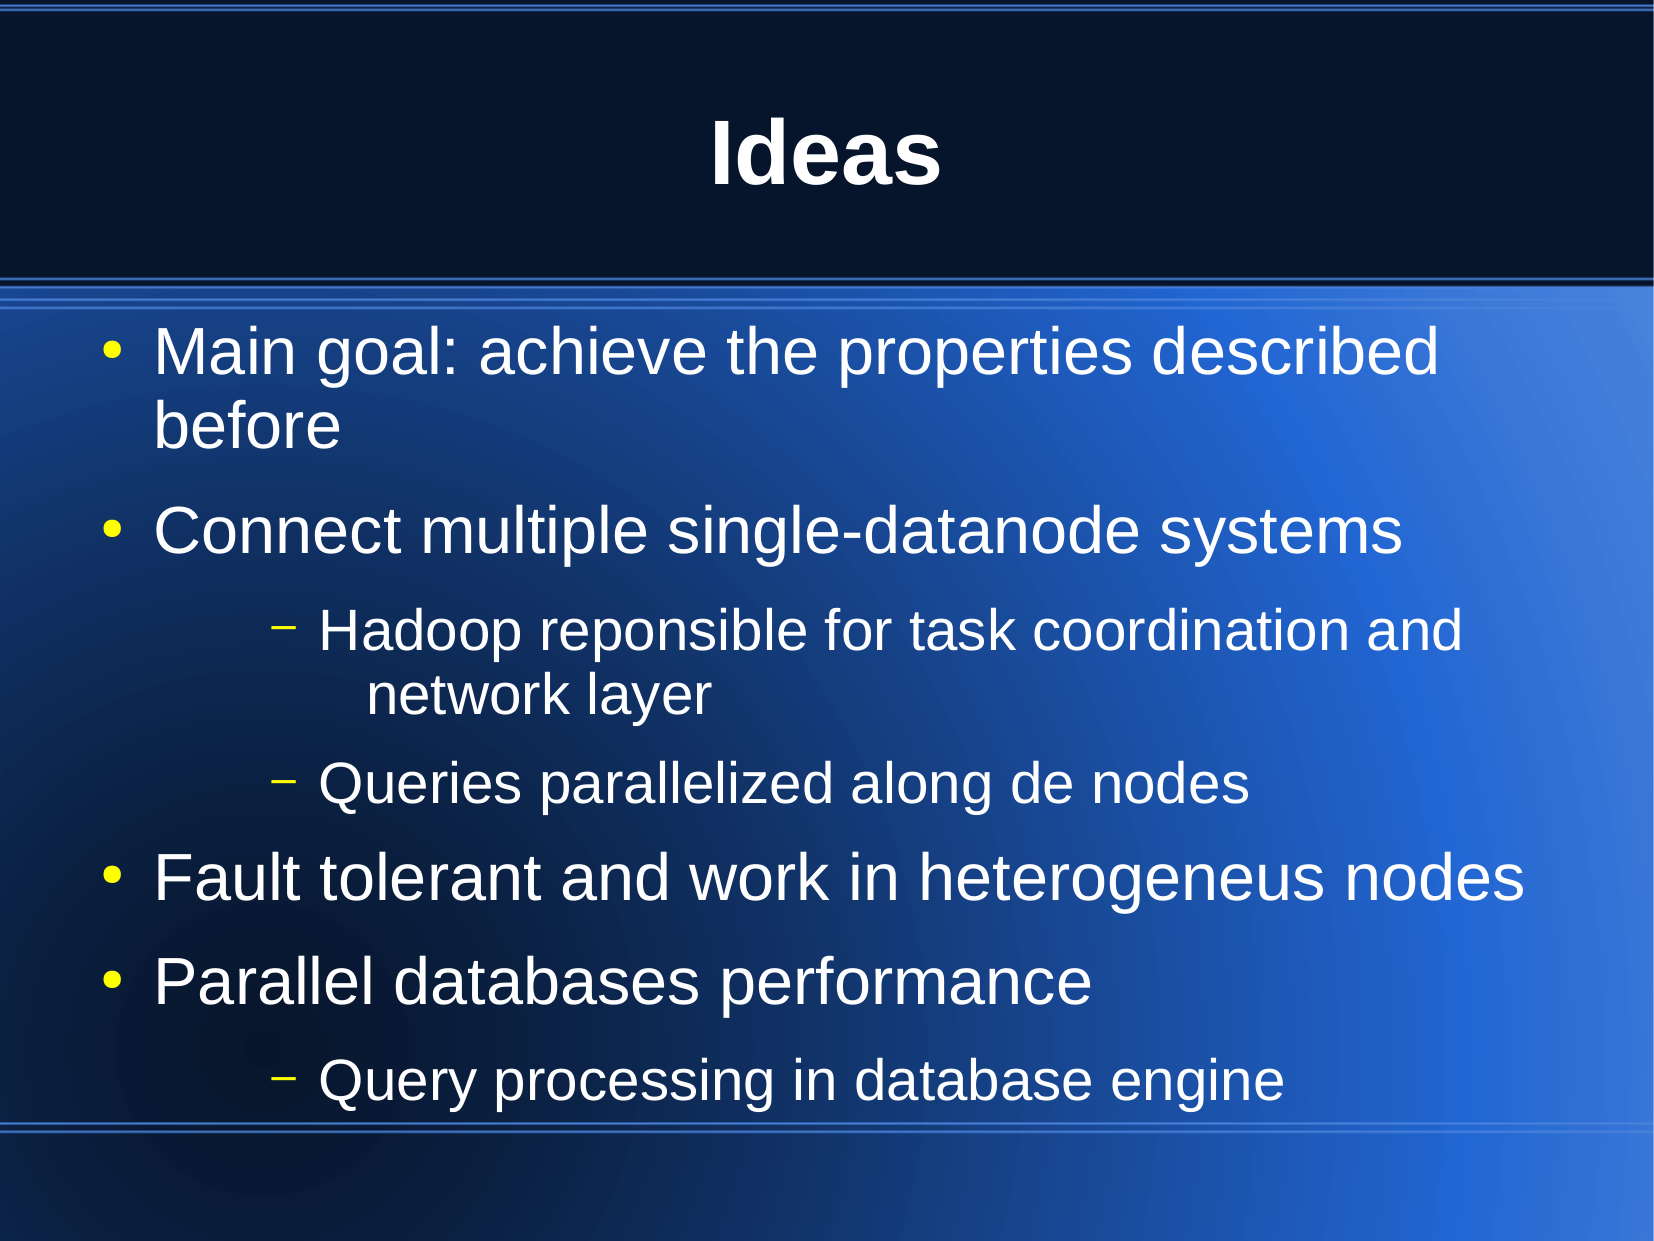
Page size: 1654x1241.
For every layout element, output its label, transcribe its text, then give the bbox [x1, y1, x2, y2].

list Main goal: achieve the properties described before Connect multiple single-datanode systems Hadoop reponsible for task coordination and network layer Queries parallelized along de nodes Fault tolerant and work in heterogeneus nodes Parallel databases performance Query processing in database engine [82, 313, 1536, 1113]
title Ideas [82, 49, 1571, 257]
picture [0, 0, 1654, 1241]
